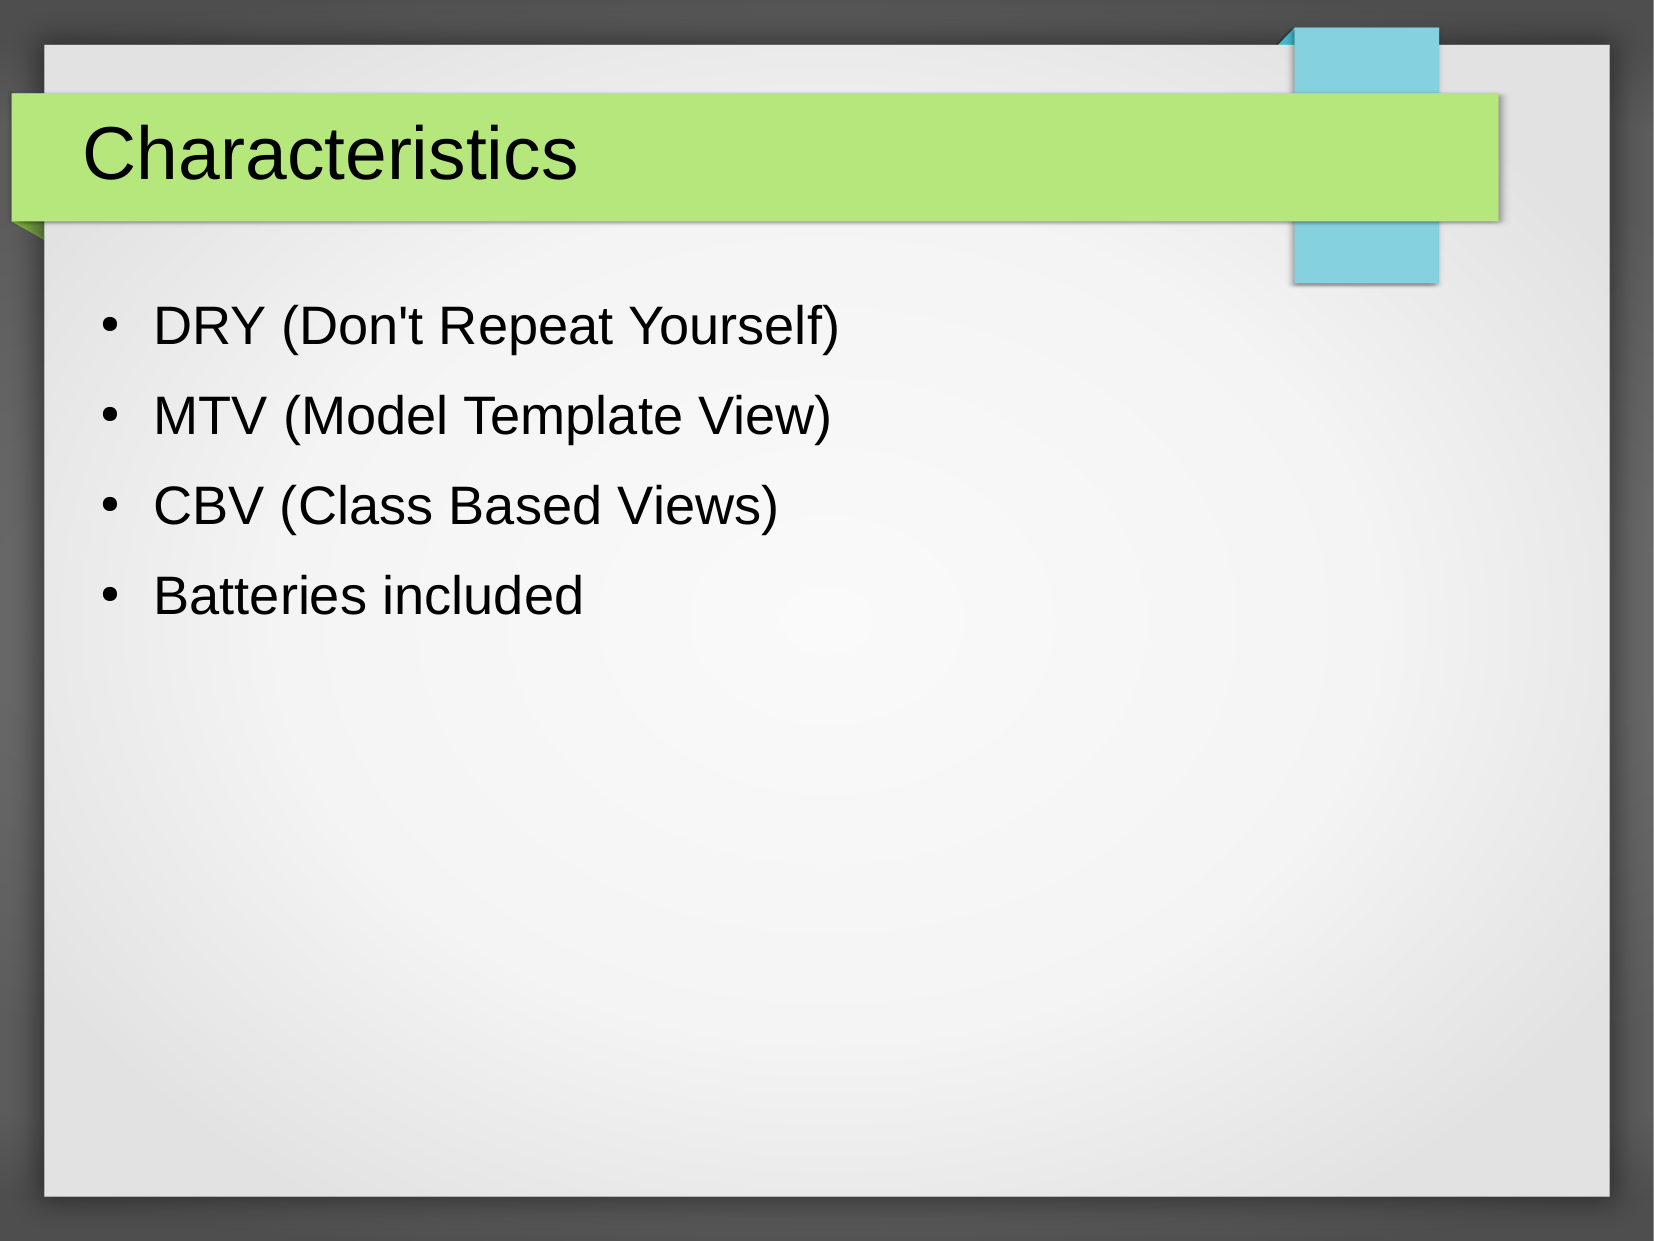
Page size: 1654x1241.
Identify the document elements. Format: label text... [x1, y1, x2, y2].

list DRY (Don't Repeat Yourself) MTV (Model Template View) CBV (Class Based Views) Batteries included [82, 295, 1571, 1015]
picture [0, 0, 1654, 1241]
title Characteristics [82, 94, 1264, 213]
